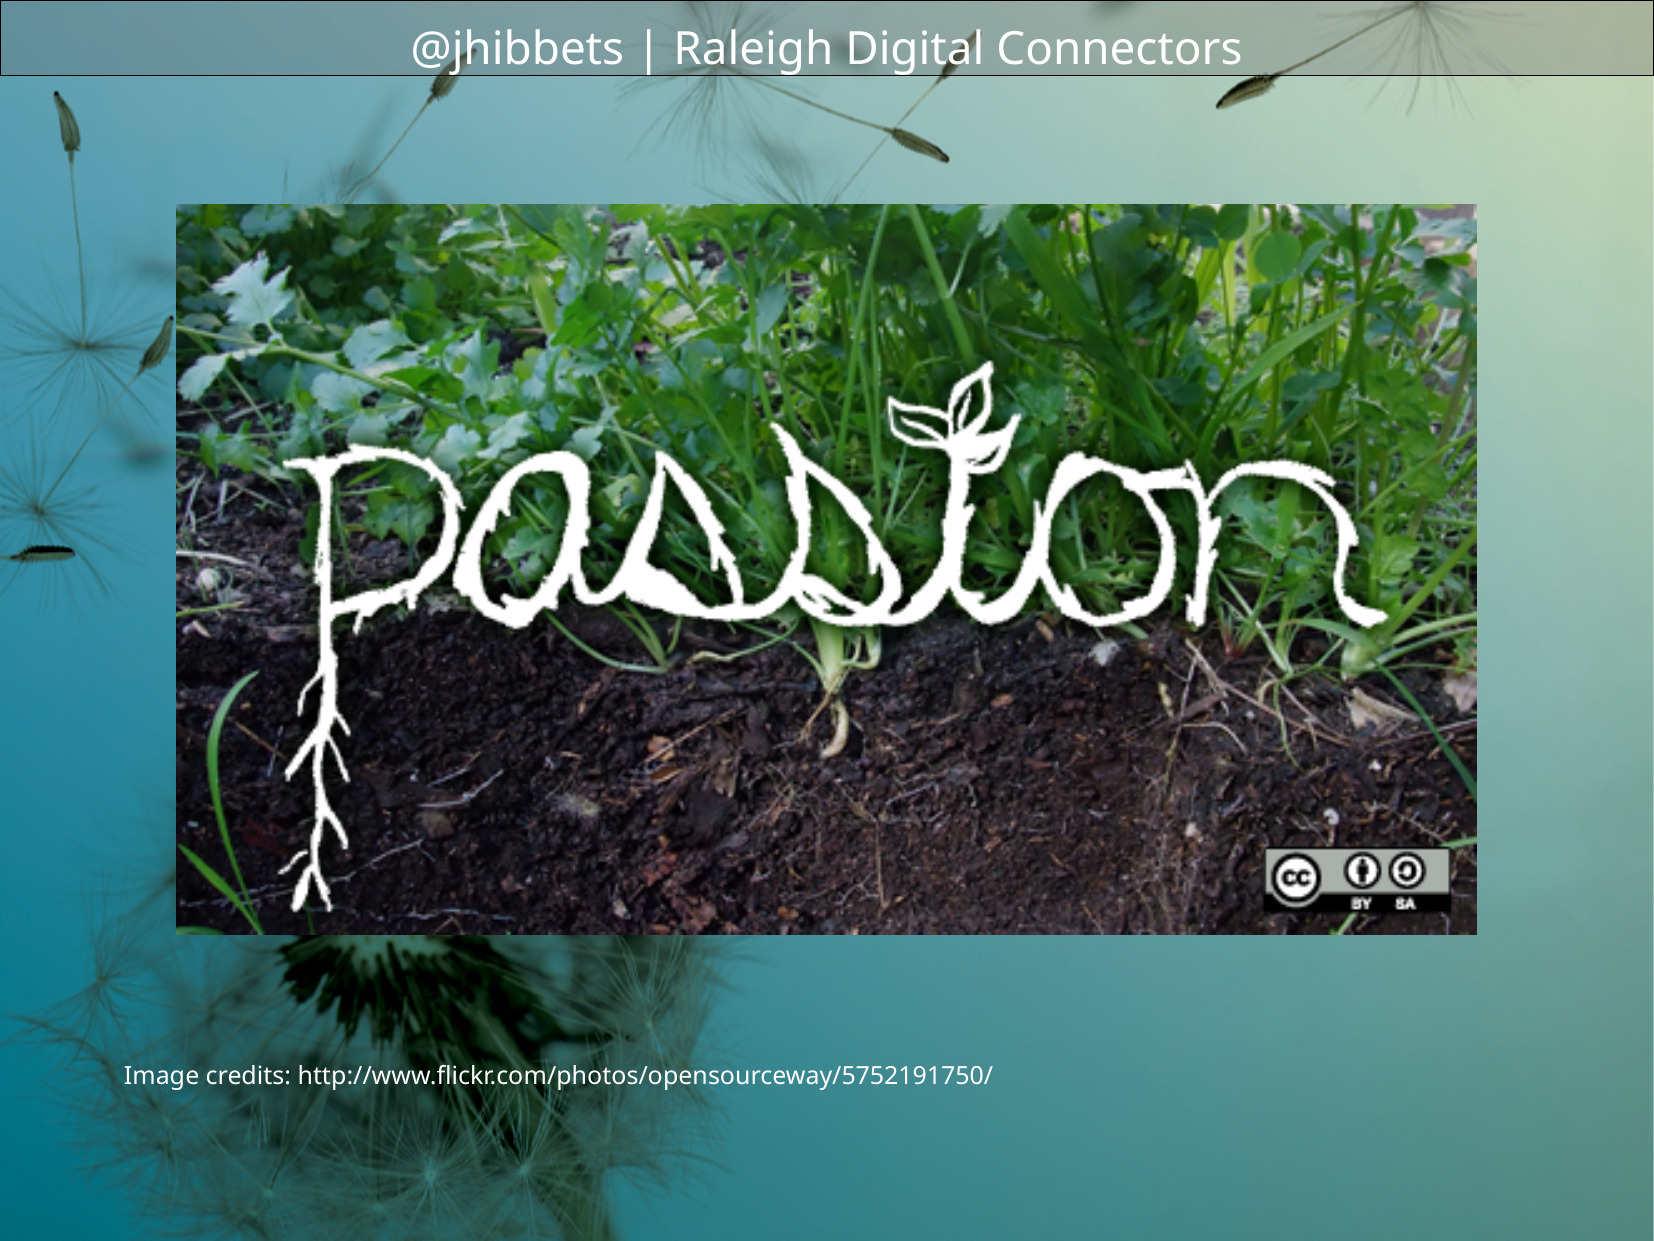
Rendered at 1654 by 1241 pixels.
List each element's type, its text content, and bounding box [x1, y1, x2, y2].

picture [0, 76, 1654, 1241]
text_box Image credits: http://www.flickr.com/photos/opensourceway/5752191750/ [109, 1050, 1006, 1094]
